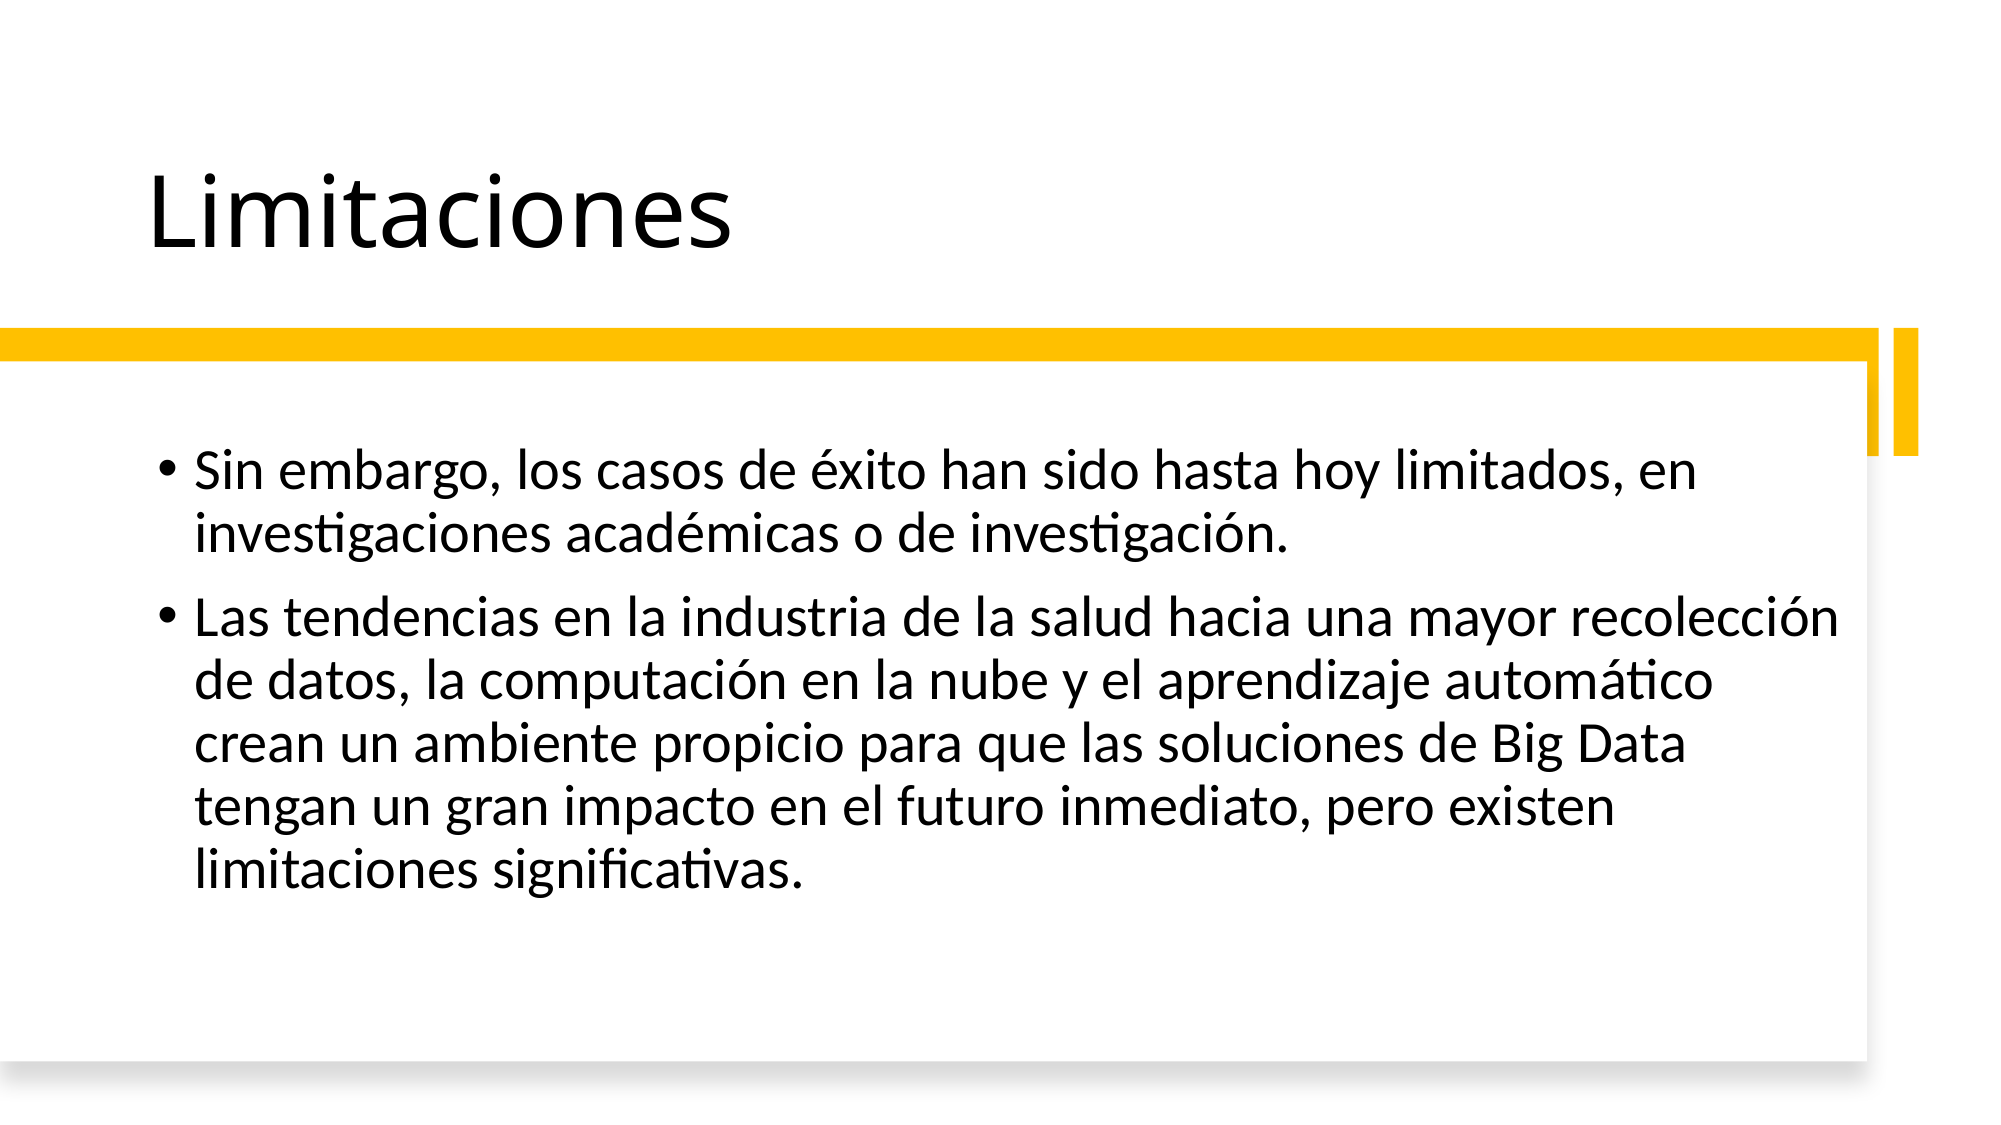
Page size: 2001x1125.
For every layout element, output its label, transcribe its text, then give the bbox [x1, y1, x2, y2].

text_box [1893, 327, 1919, 456]
text_box [0, 327, 1879, 1062]
list Sin embargo, los casos de éxito han sido hasta hoy limitados, en investigaciones académicas o de investigación. Las tendencias en la industria de la salud hacia una mayor recolección de datos, la computación en la nube y el aprendizaje automático crean un ambiente propicio para que las soluciones de Big Data tengan un gran impacto en el futuro inmediato, pero existen limitaciones significativas. [142, 432, 1868, 916]
title Limitaciones [130, 63, 1782, 277]
